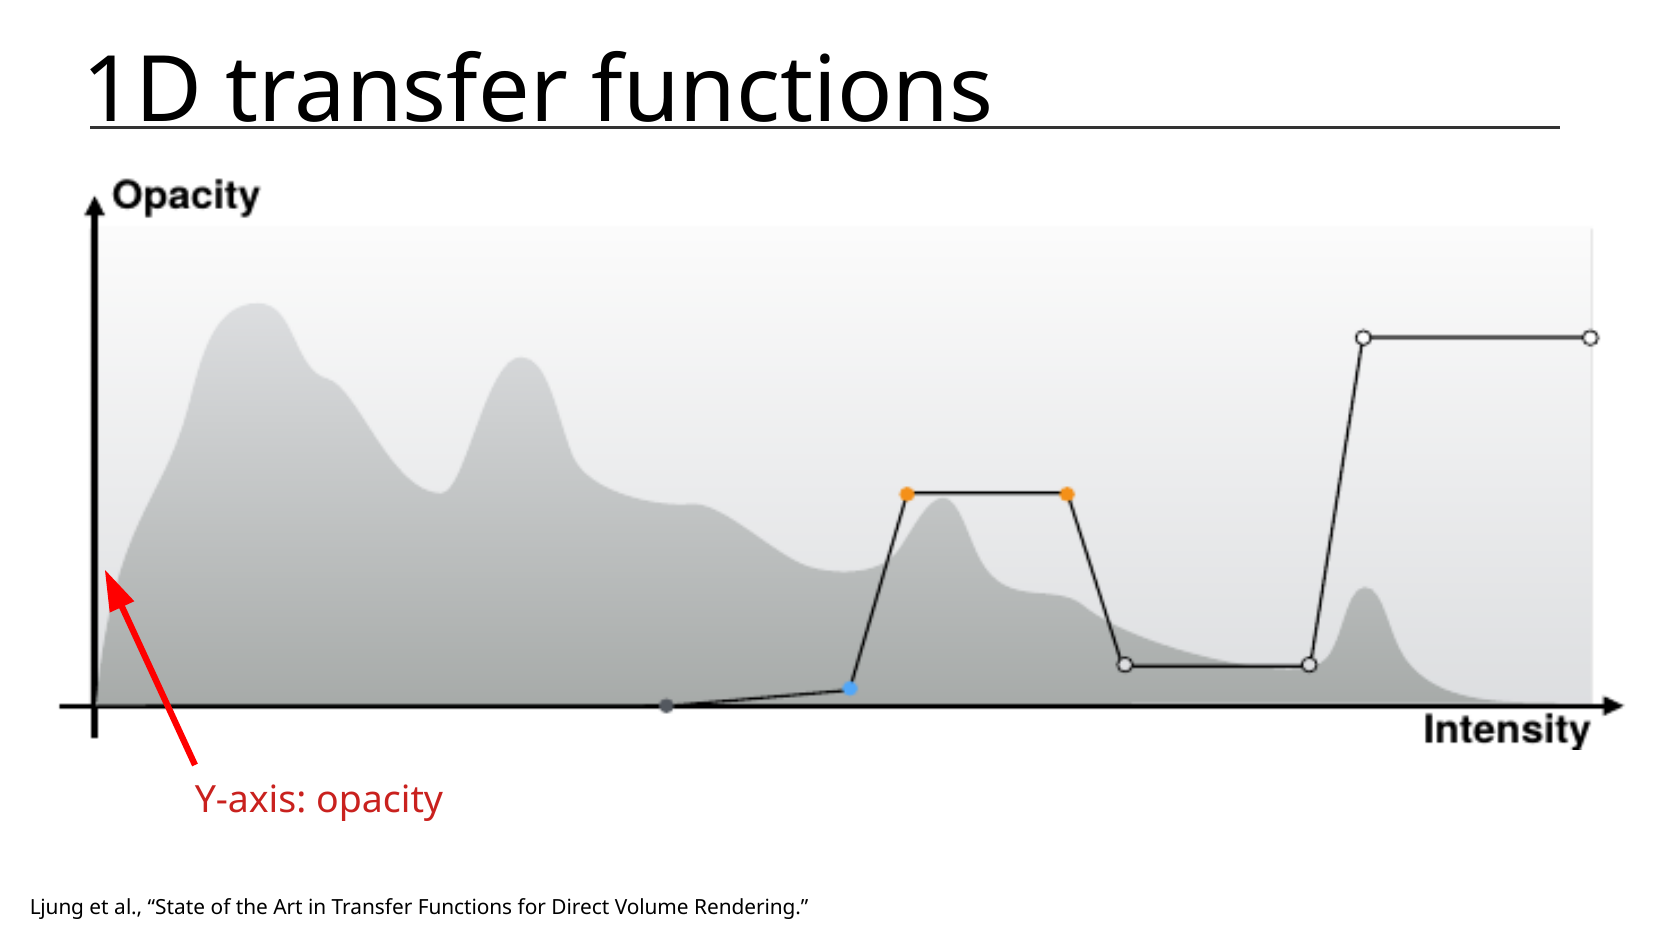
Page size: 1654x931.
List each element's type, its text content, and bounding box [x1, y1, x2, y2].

picture [42, 166, 1632, 751]
title 1D transfer functions [82, 32, 1571, 140]
text_box Ljung et al., “State of the Art in Transfer Functions for Direct Volume Rendering.” [15, 885, 848, 925]
text_box Y-axis: opacity [180, 765, 545, 825]
